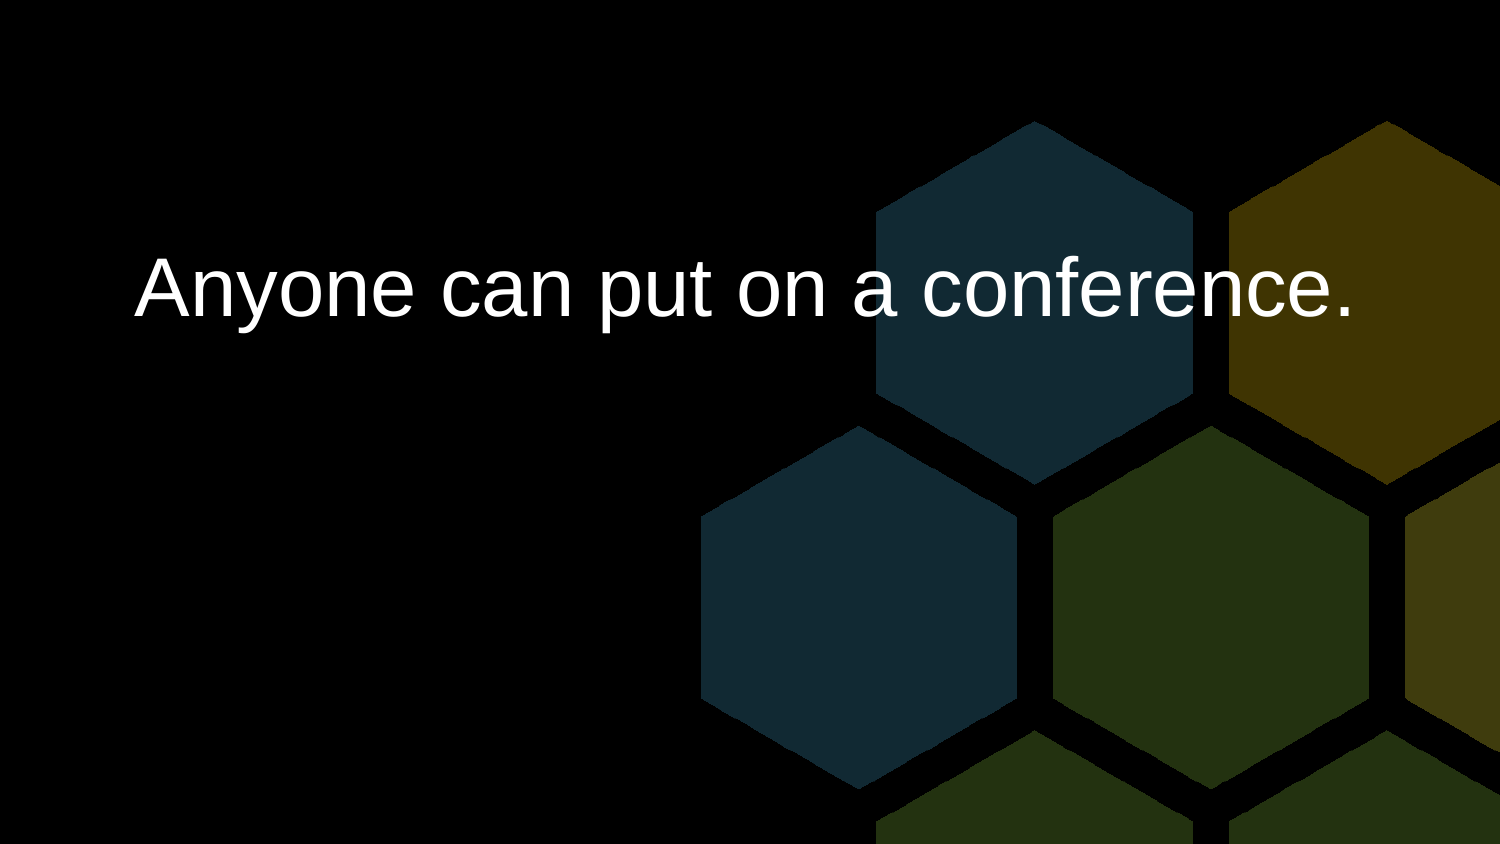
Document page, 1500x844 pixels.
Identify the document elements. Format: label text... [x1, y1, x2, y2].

picture [0, 0, 1500, 844]
title Anyone can put on a conference. [47, 11, 1445, 349]
